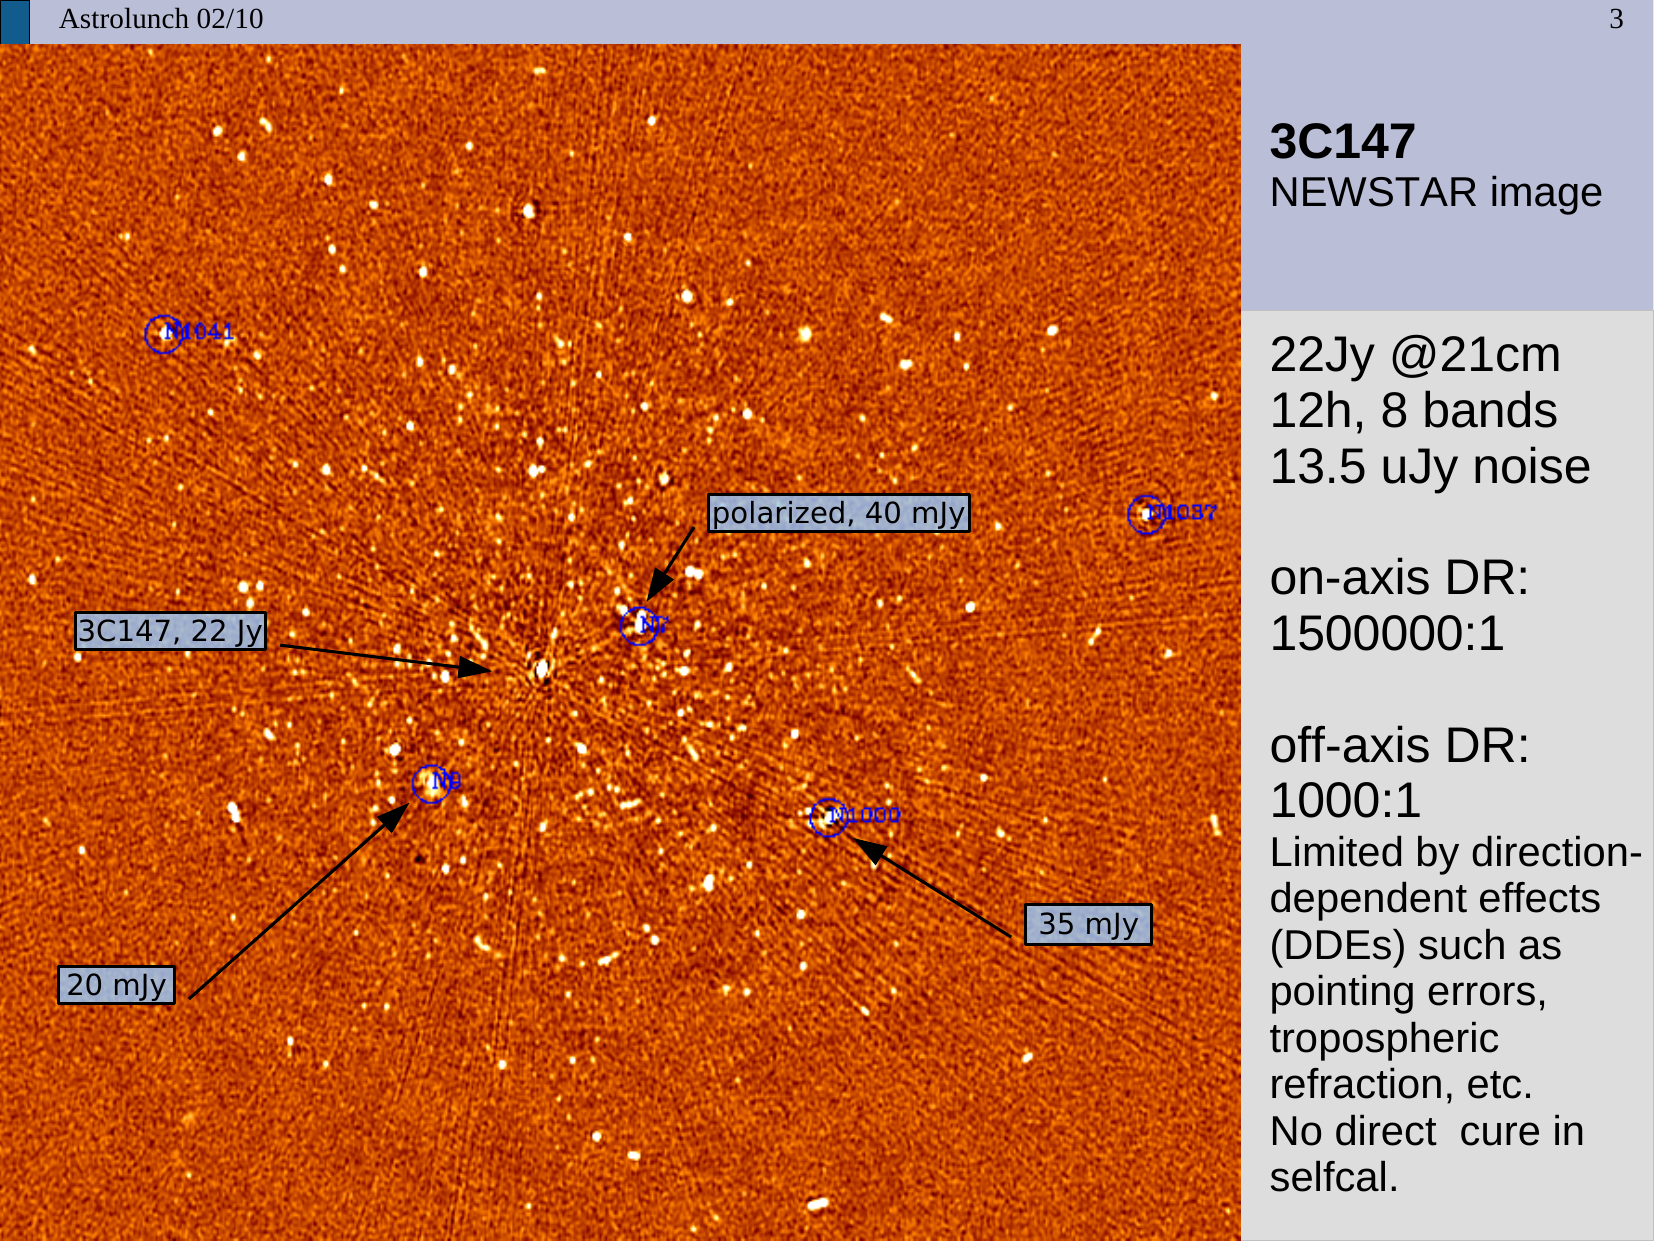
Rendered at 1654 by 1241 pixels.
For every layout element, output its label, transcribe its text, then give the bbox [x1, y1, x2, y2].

text_box 20 mJy [59, 966, 174, 1004]
picture [0, 44, 1241, 1241]
text_box 3C147, 22 Jy [75, 613, 266, 650]
list 3C147 NEWSTAR image 22Jy @21cm 12h, 8 bands 13.5 uJy noise on-axis DR: 1500000:1 off-axis DR: 1000:1 Limited by direction-dependent effects (DDEs) such as pointing errors, tropospheric refraction, etc. No direct cure in selfcal. [1269, 112, 1645, 1241]
text_box 35 mJy [1026, 904, 1152, 945]
text_box polarized, 40 mJy [709, 495, 969, 532]
